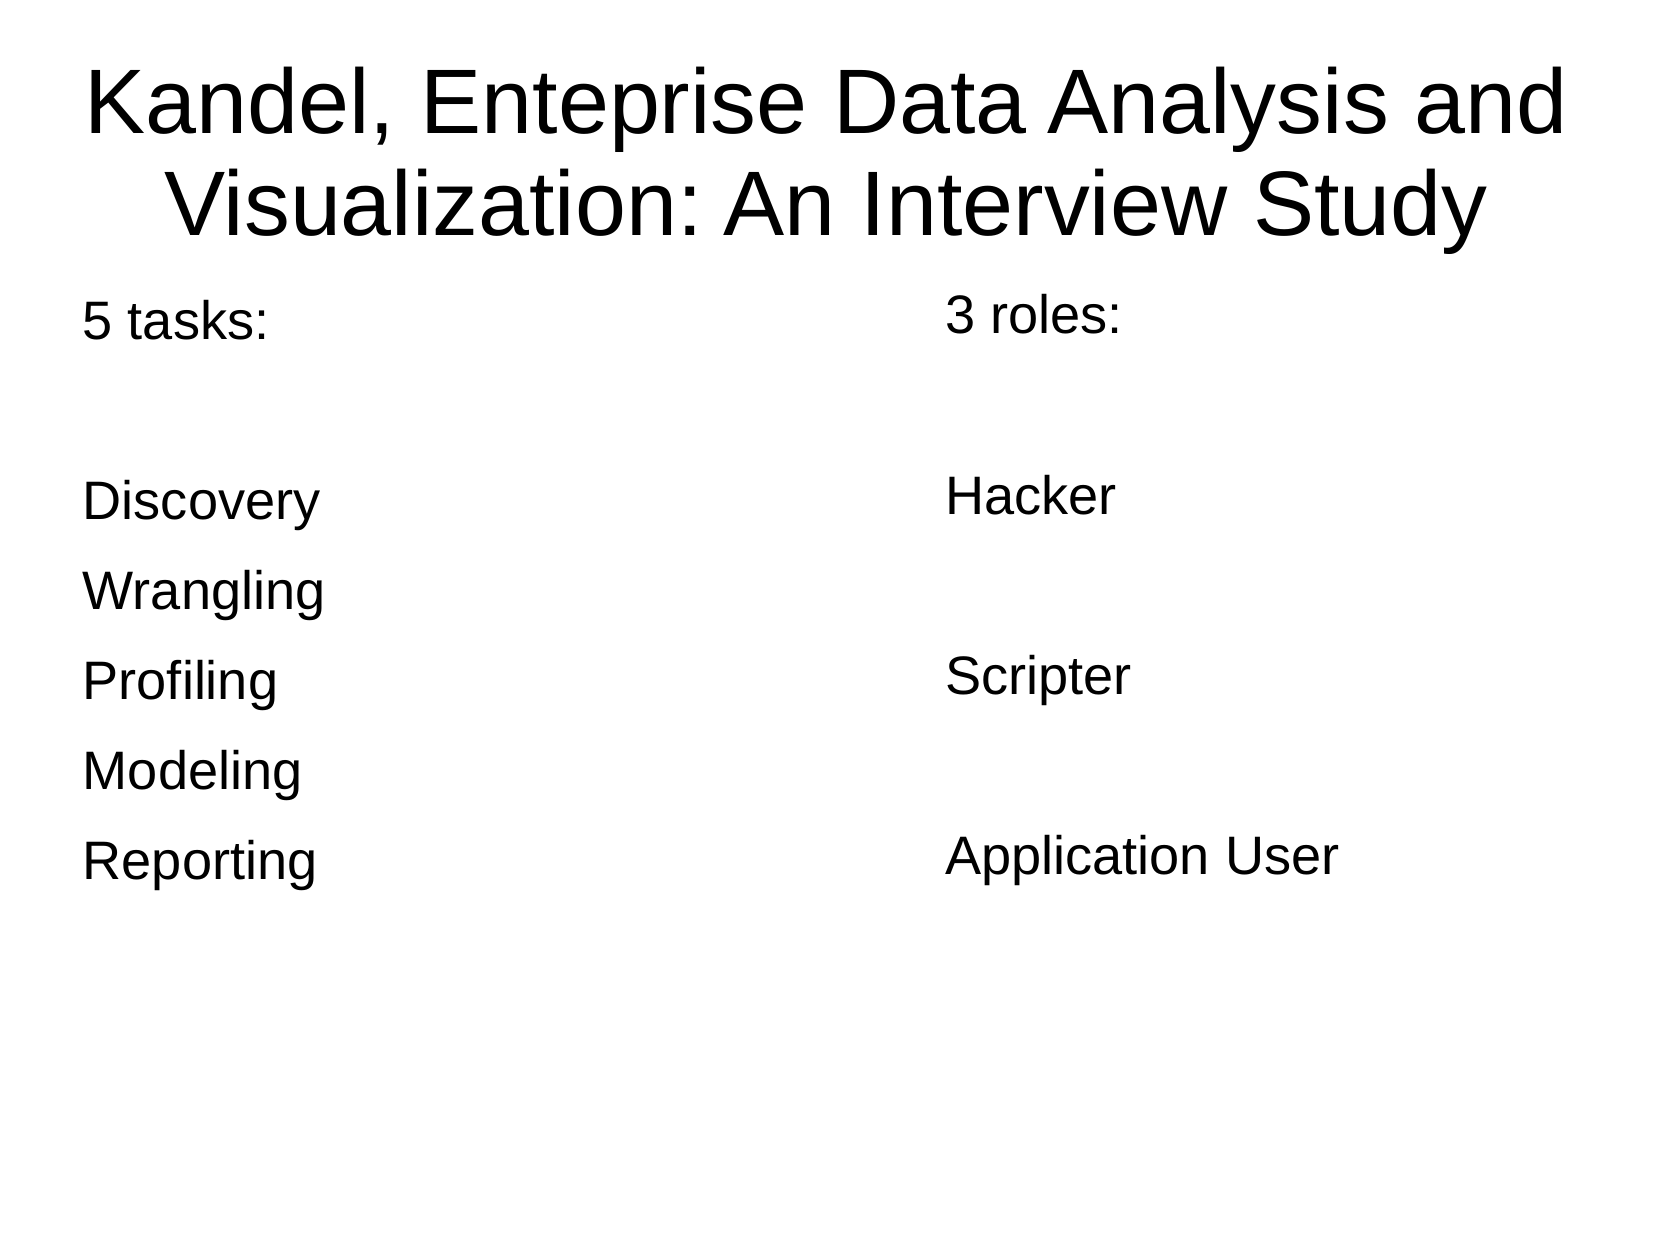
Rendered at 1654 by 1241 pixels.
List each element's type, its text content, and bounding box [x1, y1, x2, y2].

title Kandel, Enteprise Data Analysis and Visualization: An Interview Study [82, 49, 1571, 257]
list 5 tasks: Discovery Wrangling Profiling Modeling Reporting [82, 290, 466, 1109]
list 3 roles: Hacker Scripter Application User [945, 285, 1486, 1104]
